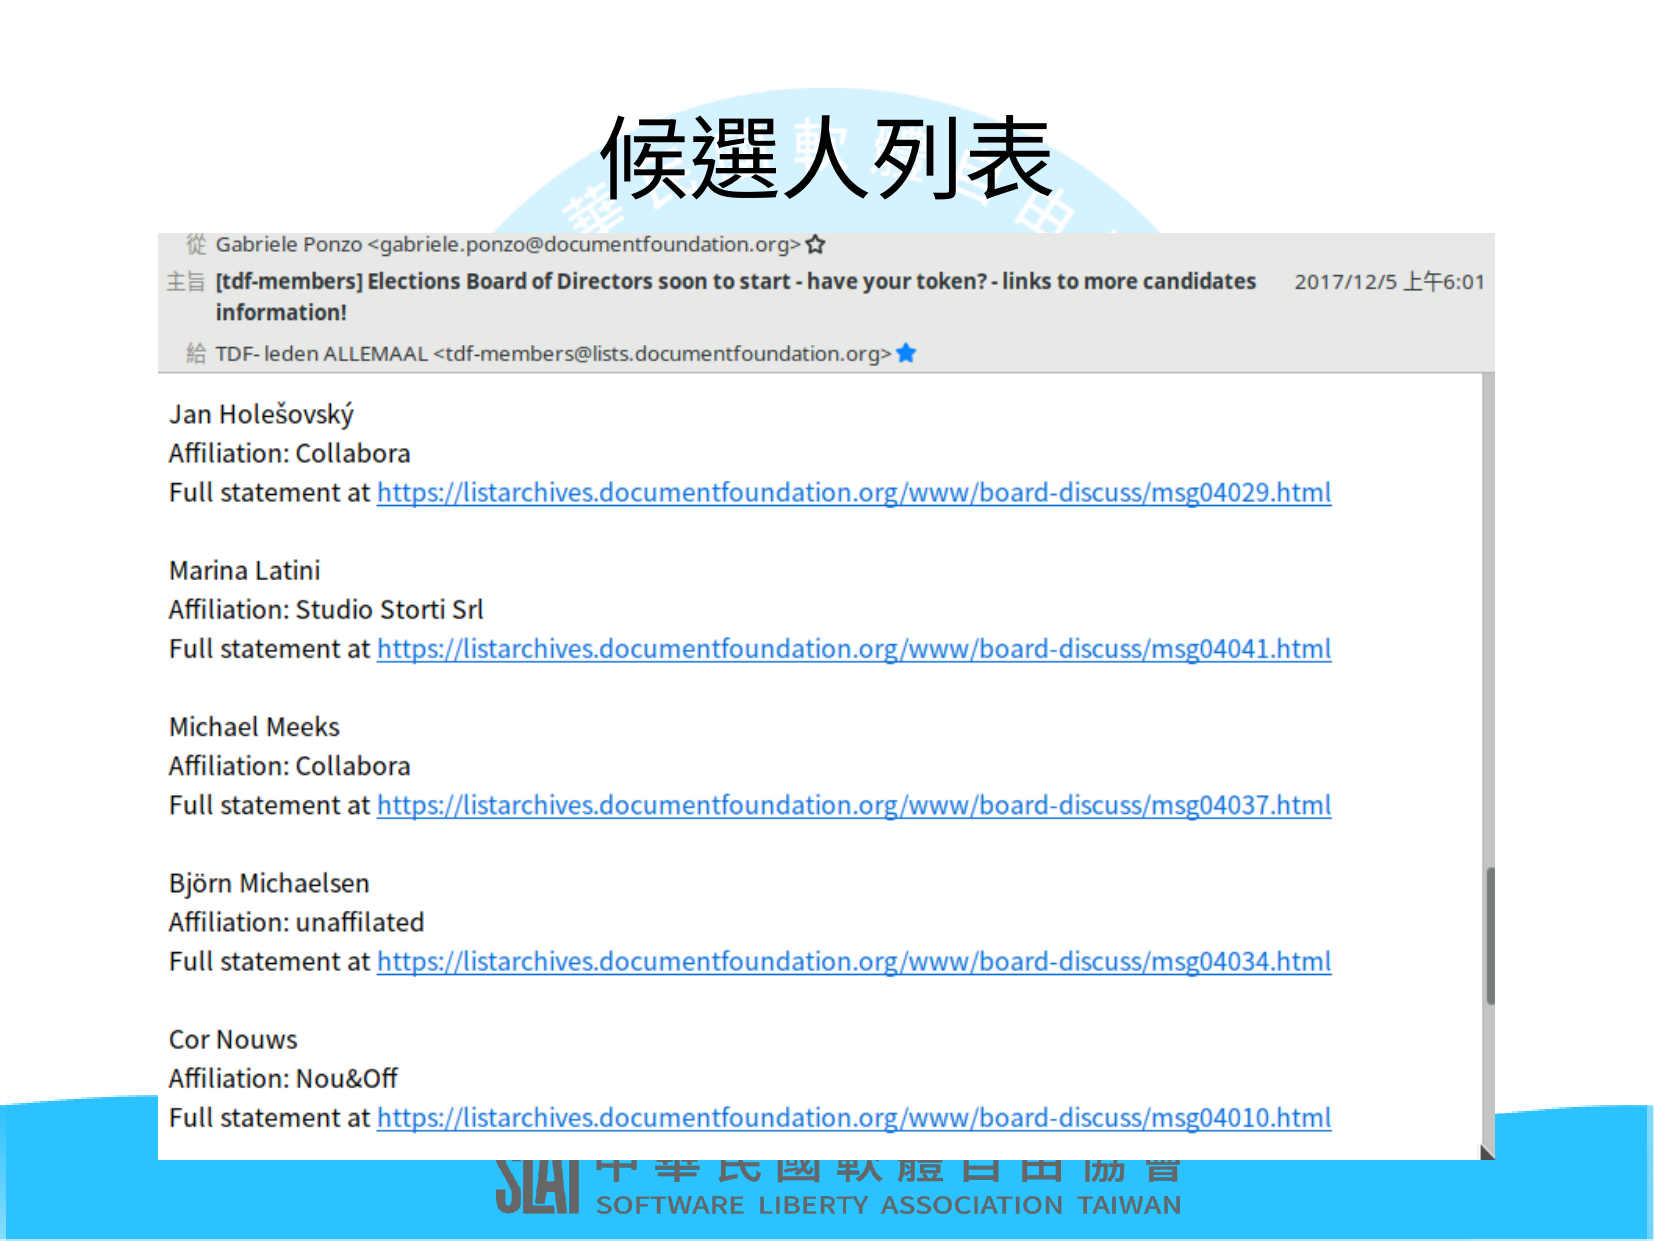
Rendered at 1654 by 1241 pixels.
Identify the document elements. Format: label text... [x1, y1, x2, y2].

picture [0, 233, 1654, 1241]
title 候選人列表 [82, 49, 1571, 257]
